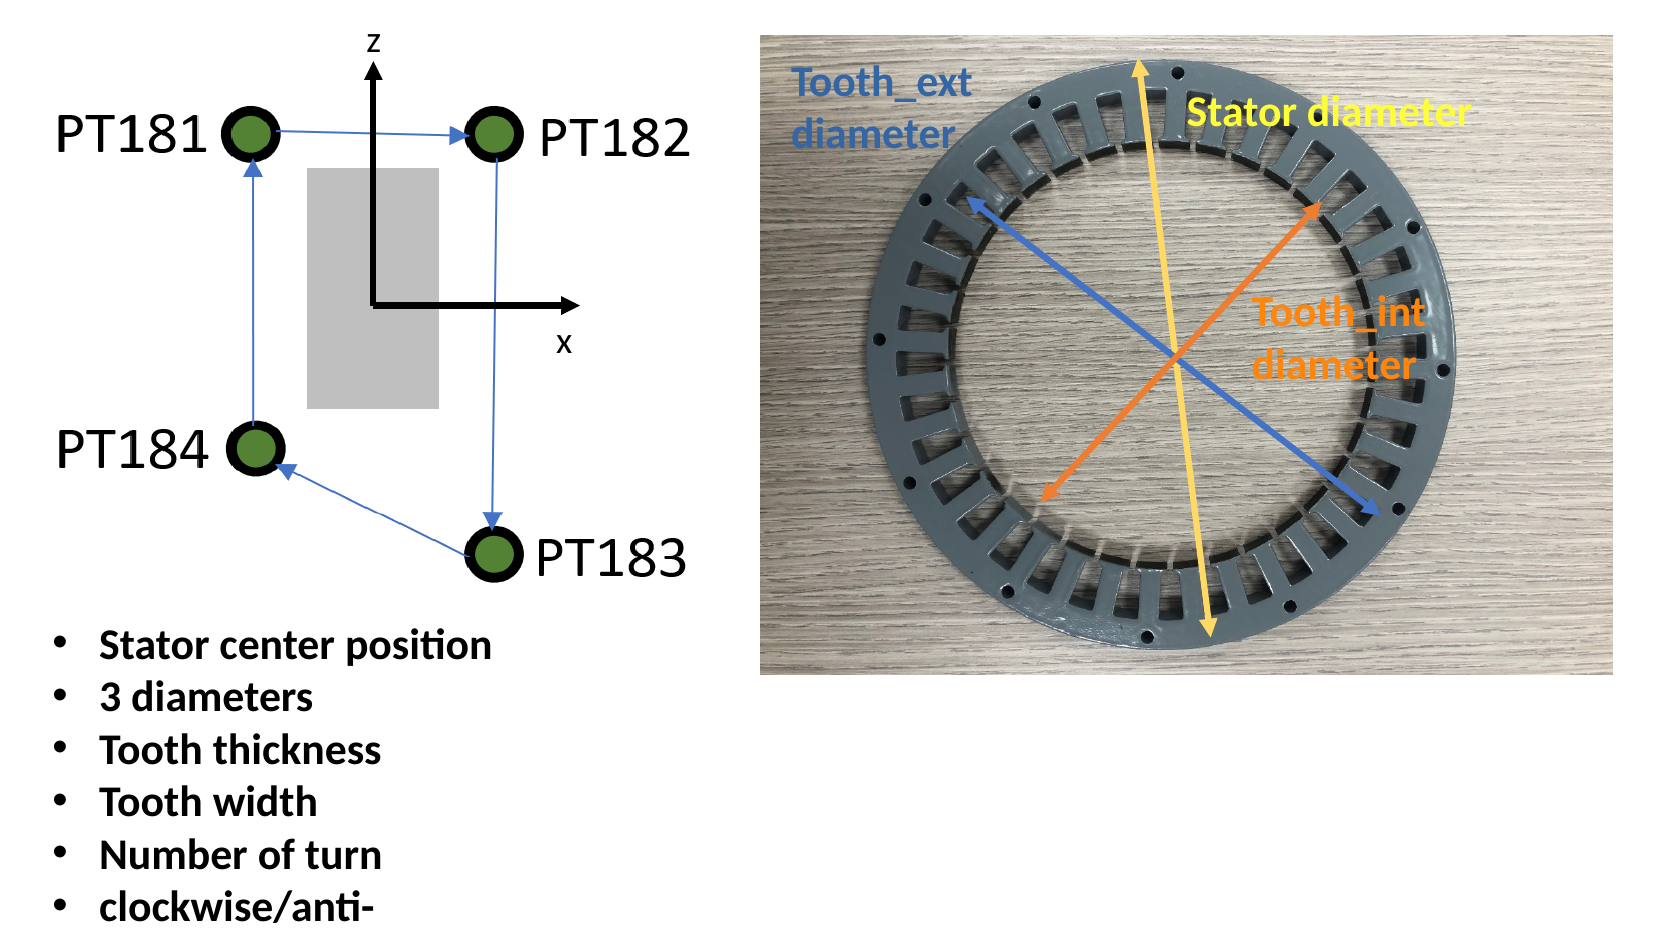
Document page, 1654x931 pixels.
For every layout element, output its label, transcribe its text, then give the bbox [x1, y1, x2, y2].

picture [760, 35, 1613, 349]
text_box x [541, 308, 588, 369]
picture [1181, 350, 1189, 363]
picture [30, 84, 704, 601]
text_box Tooth_int diameter [1189, 275, 1483, 433]
text_box Stator center position 3 diameters Tooth thickness Tooth width Number of turn clockwise/anti- [37, 608, 863, 931]
picture [760, 180, 1613, 676]
picture [1180, 366, 1189, 431]
text_box z [351, 7, 396, 68]
text_box Tooth_ext diameter [729, 45, 1058, 203]
text_box Stator diameter [1125, 75, 1654, 180]
